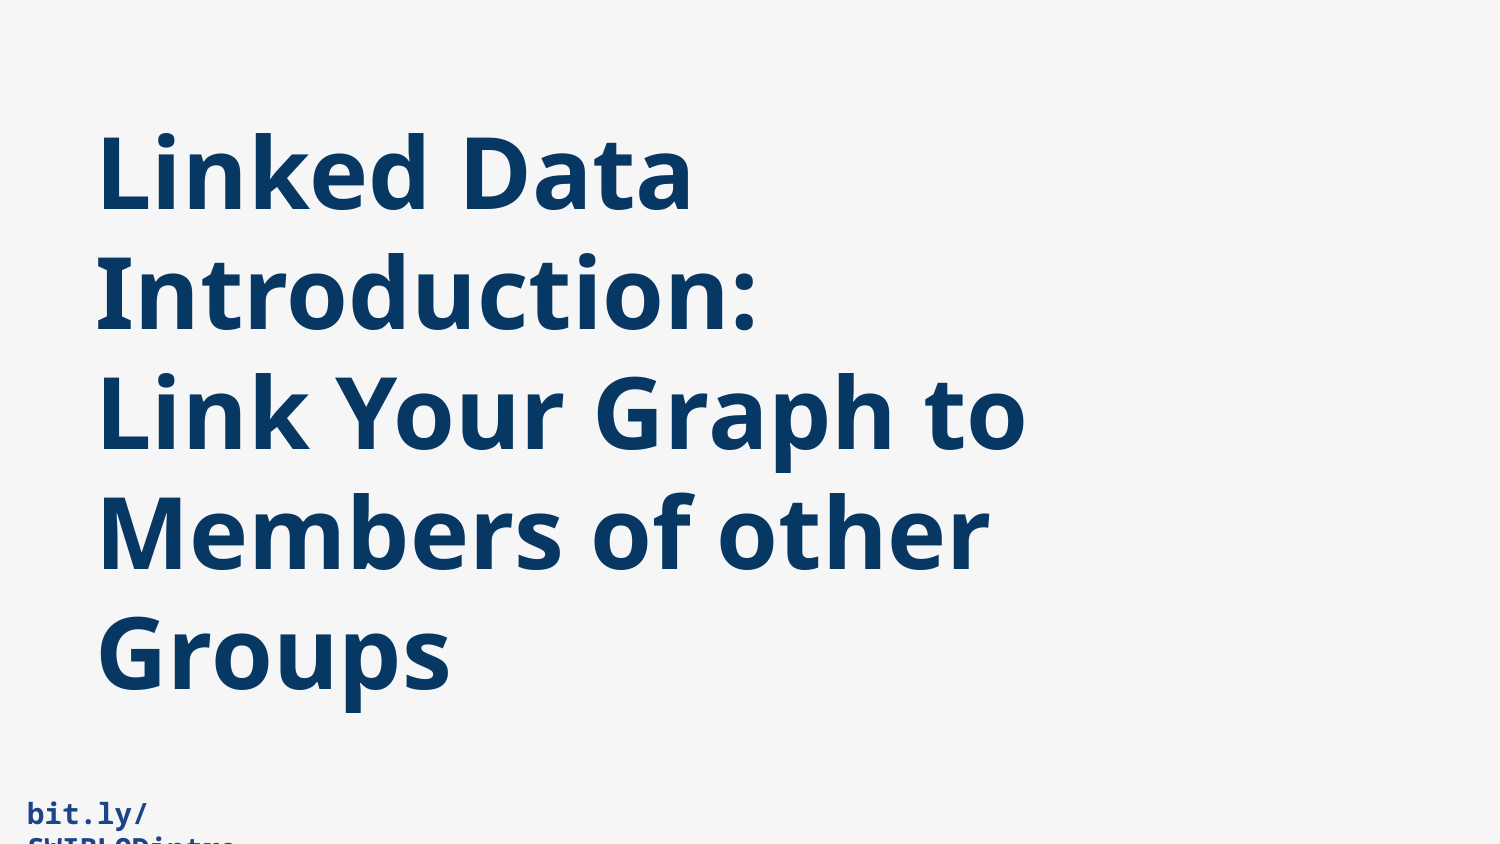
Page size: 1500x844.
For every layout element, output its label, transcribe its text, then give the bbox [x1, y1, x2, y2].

title Linked Data Introduction: Link Your Graph to Members of other Groups [80, 73, 1125, 745]
